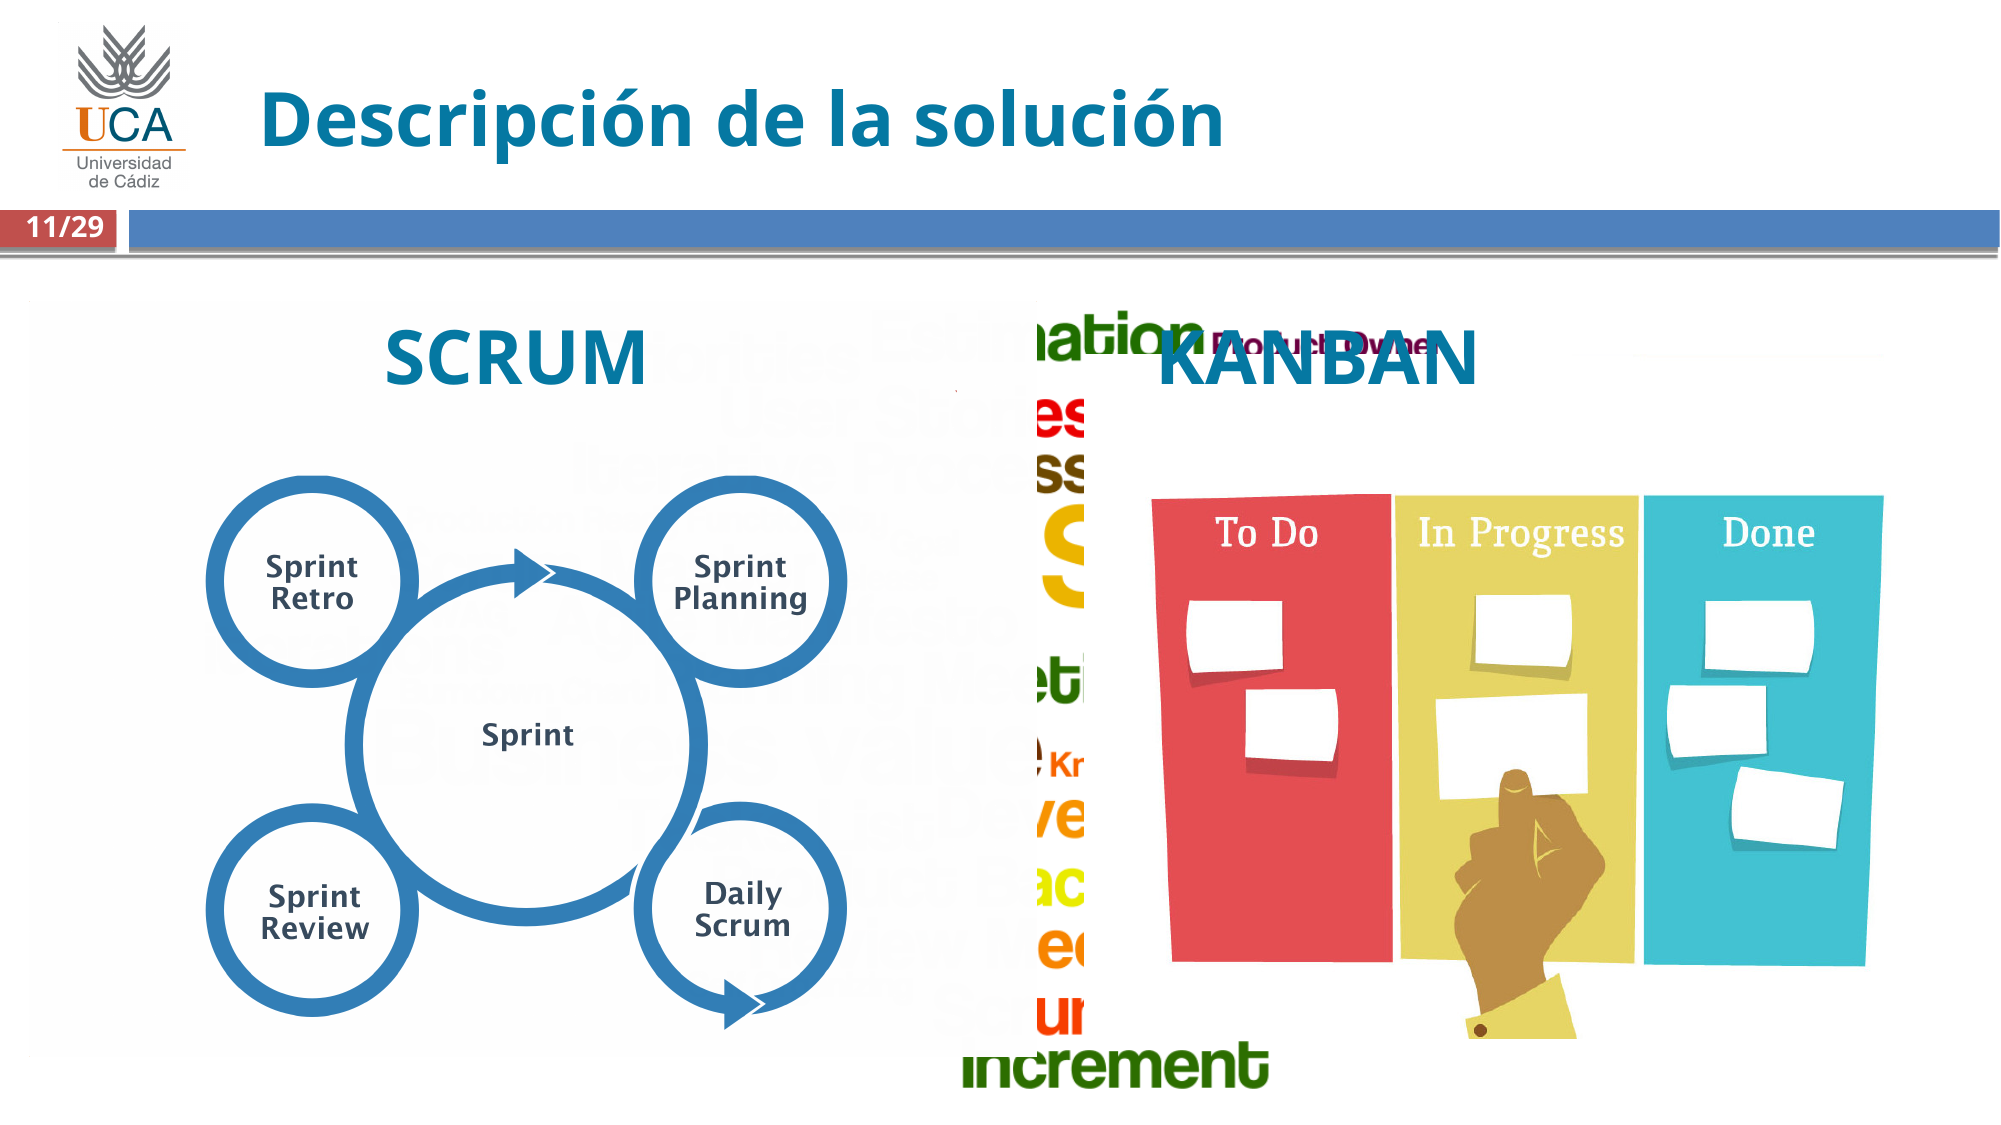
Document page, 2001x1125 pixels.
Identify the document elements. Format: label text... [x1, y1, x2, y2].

picture [29, 283, 1931, 1111]
text_box Descripción de la solución [243, 44, 1752, 188]
text_box SCRUM KANBAN [369, 283, 1878, 426]
picture [58, 22, 190, 191]
text_box <número>/29 [0, 196, 130, 260]
